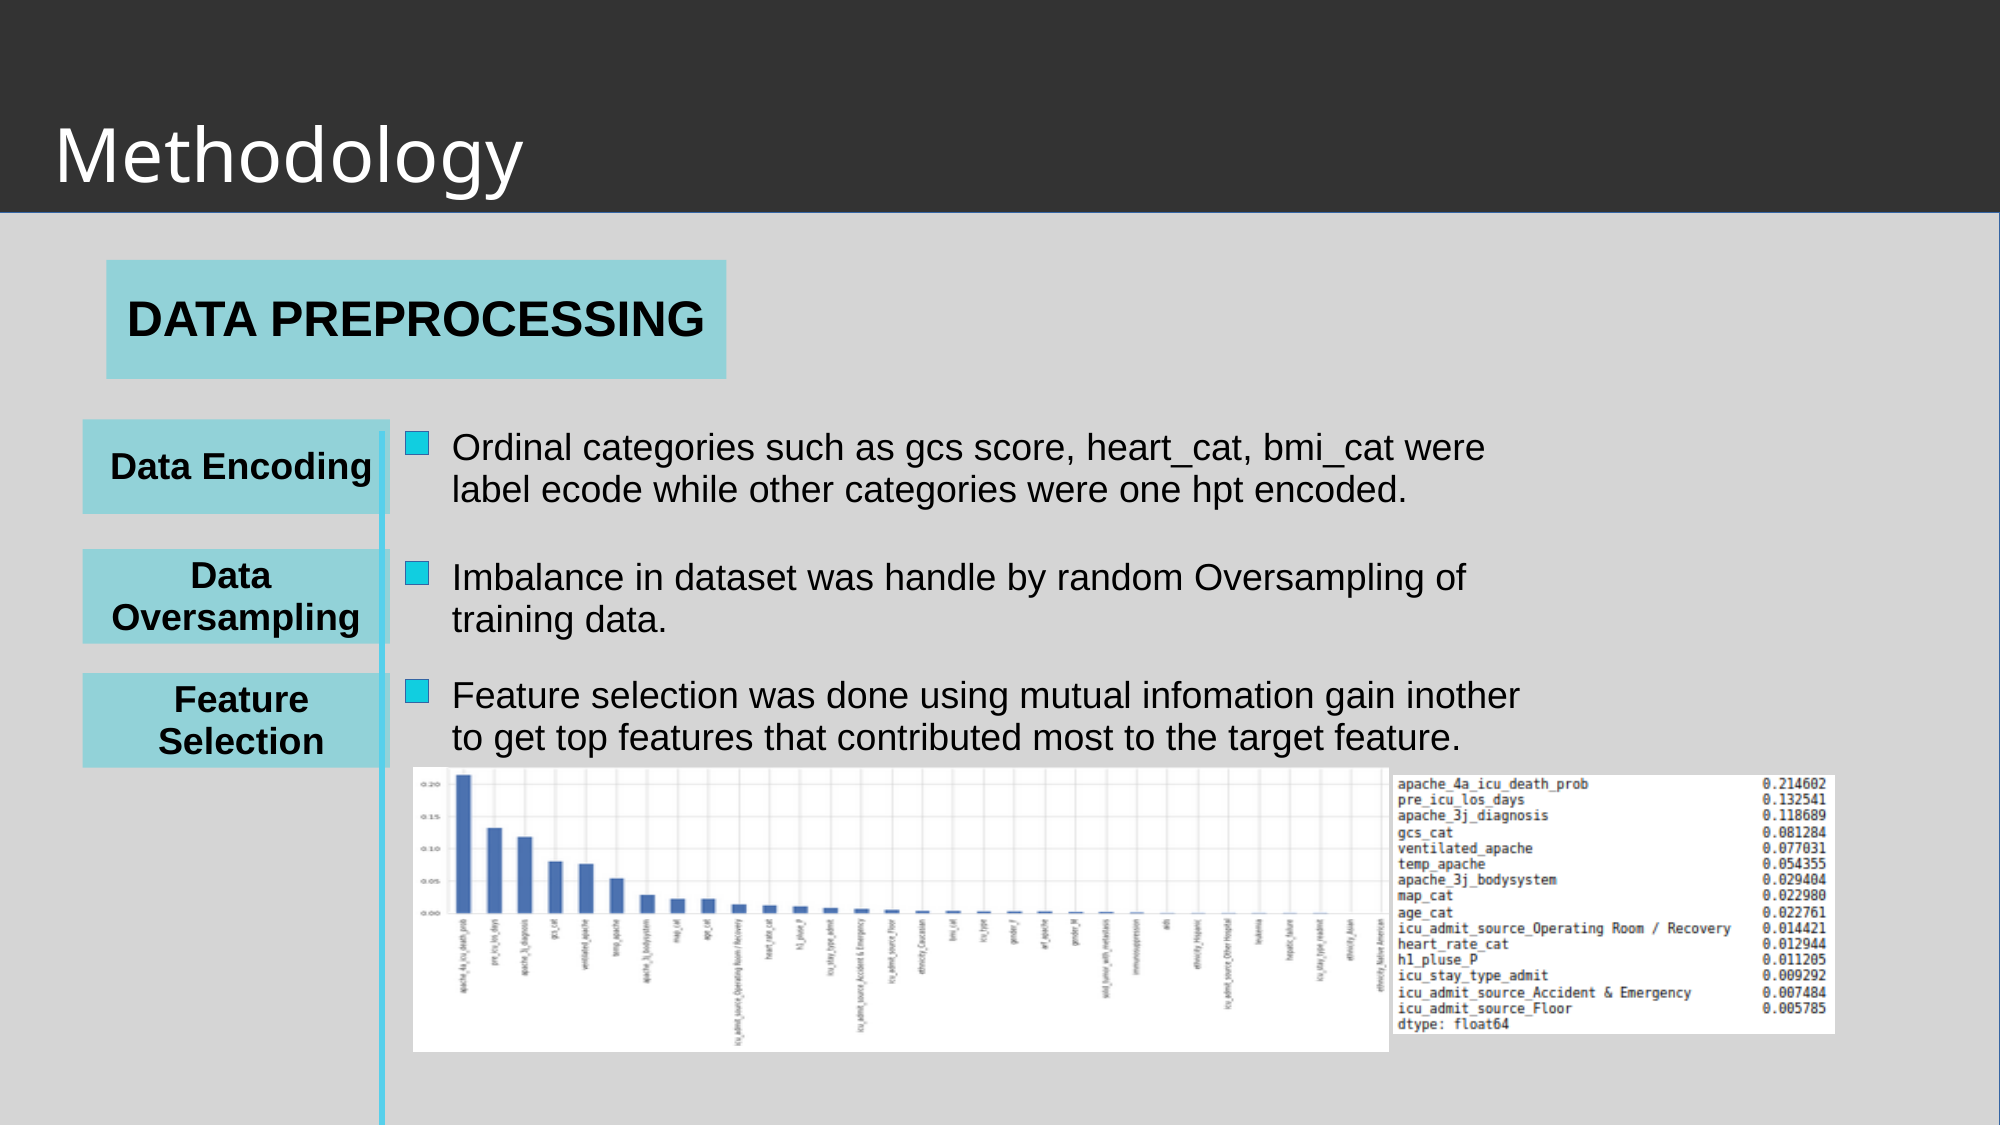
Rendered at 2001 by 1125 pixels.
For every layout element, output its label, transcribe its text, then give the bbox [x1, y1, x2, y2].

text_box Methodology [39, 94, 556, 197]
text_box Data Encoding [82, 419, 390, 514]
text_box Ordinal categories such as gcs score, heart_cat, bmi_cat were label ecode while other categories were one hpt encoded. [437, 419, 1530, 519]
text_box Feature Selection [385, 673, 390, 768]
text_box Data Oversampling [385, 549, 390, 644]
text_box Feature selection was done using mutual infomation gain inother to get top features that contributed most to the target feature. [437, 667, 1571, 809]
text_box DATA PREPROCESSING [106, 259, 727, 379]
text_box Feature Selection [82, 673, 379, 768]
text_box Imbalance in dataset was handle by random Oversampling of training data. [437, 549, 1560, 649]
picture [1393, 775, 1835, 1034]
picture [413, 767, 1389, 1052]
text_box [0, 0, 2000, 1125]
text_box Data Oversampling [82, 549, 379, 644]
